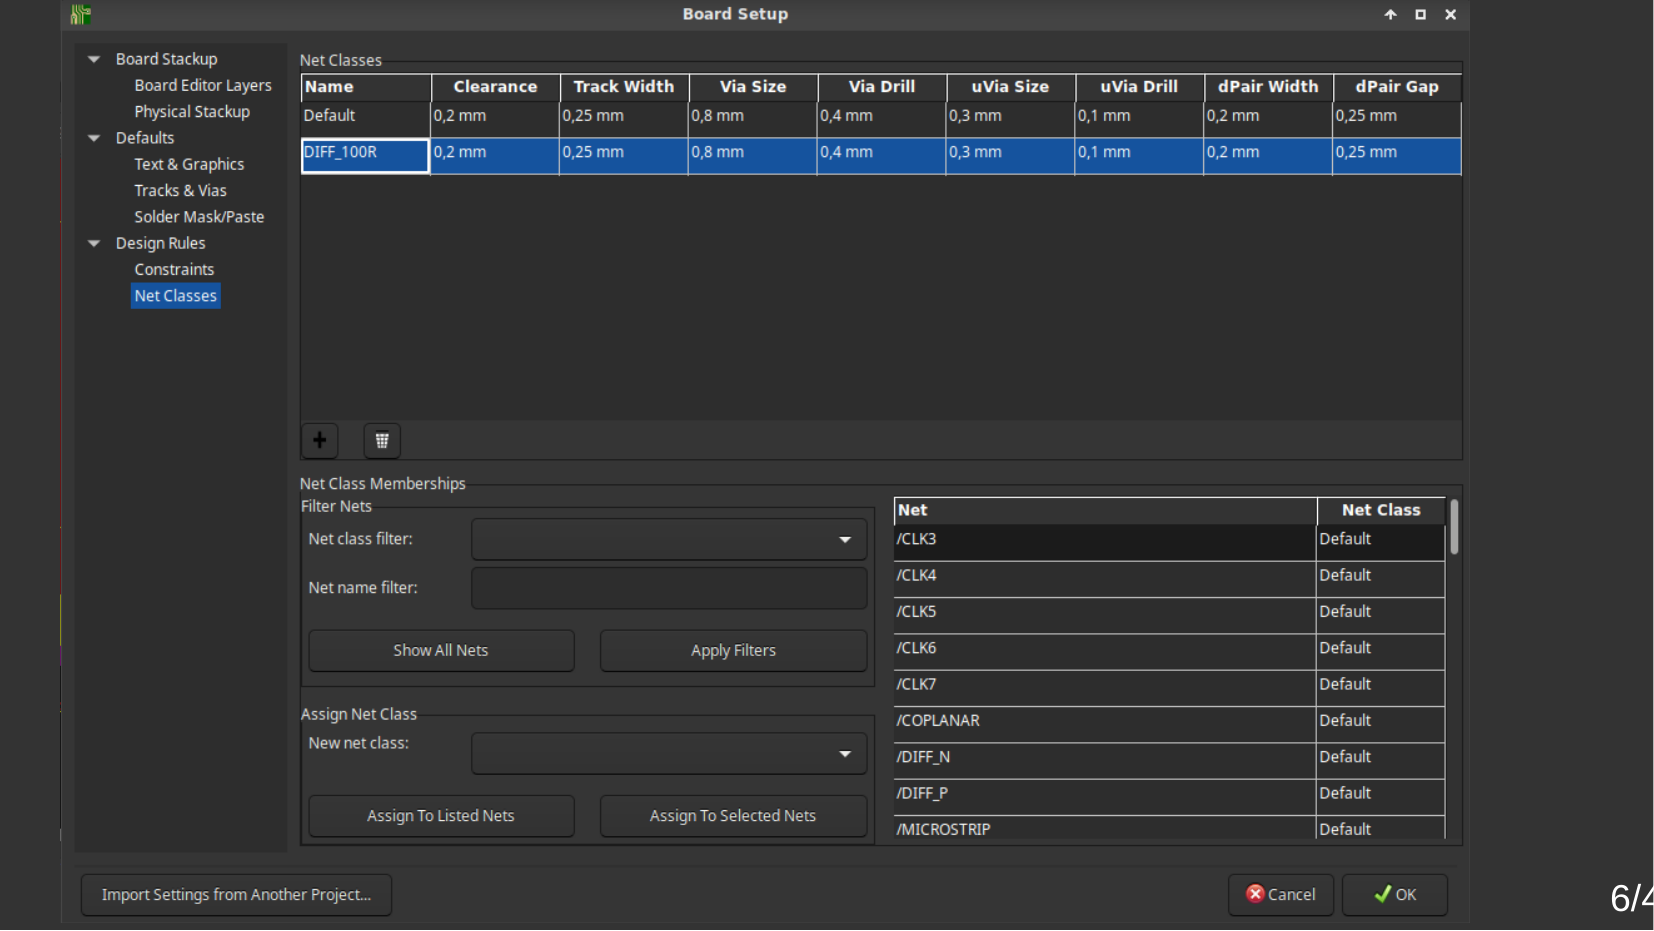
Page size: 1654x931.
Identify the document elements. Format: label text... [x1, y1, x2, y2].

text_box 1/46 [1515, 870, 1649, 927]
picture [60, 0, 1471, 923]
